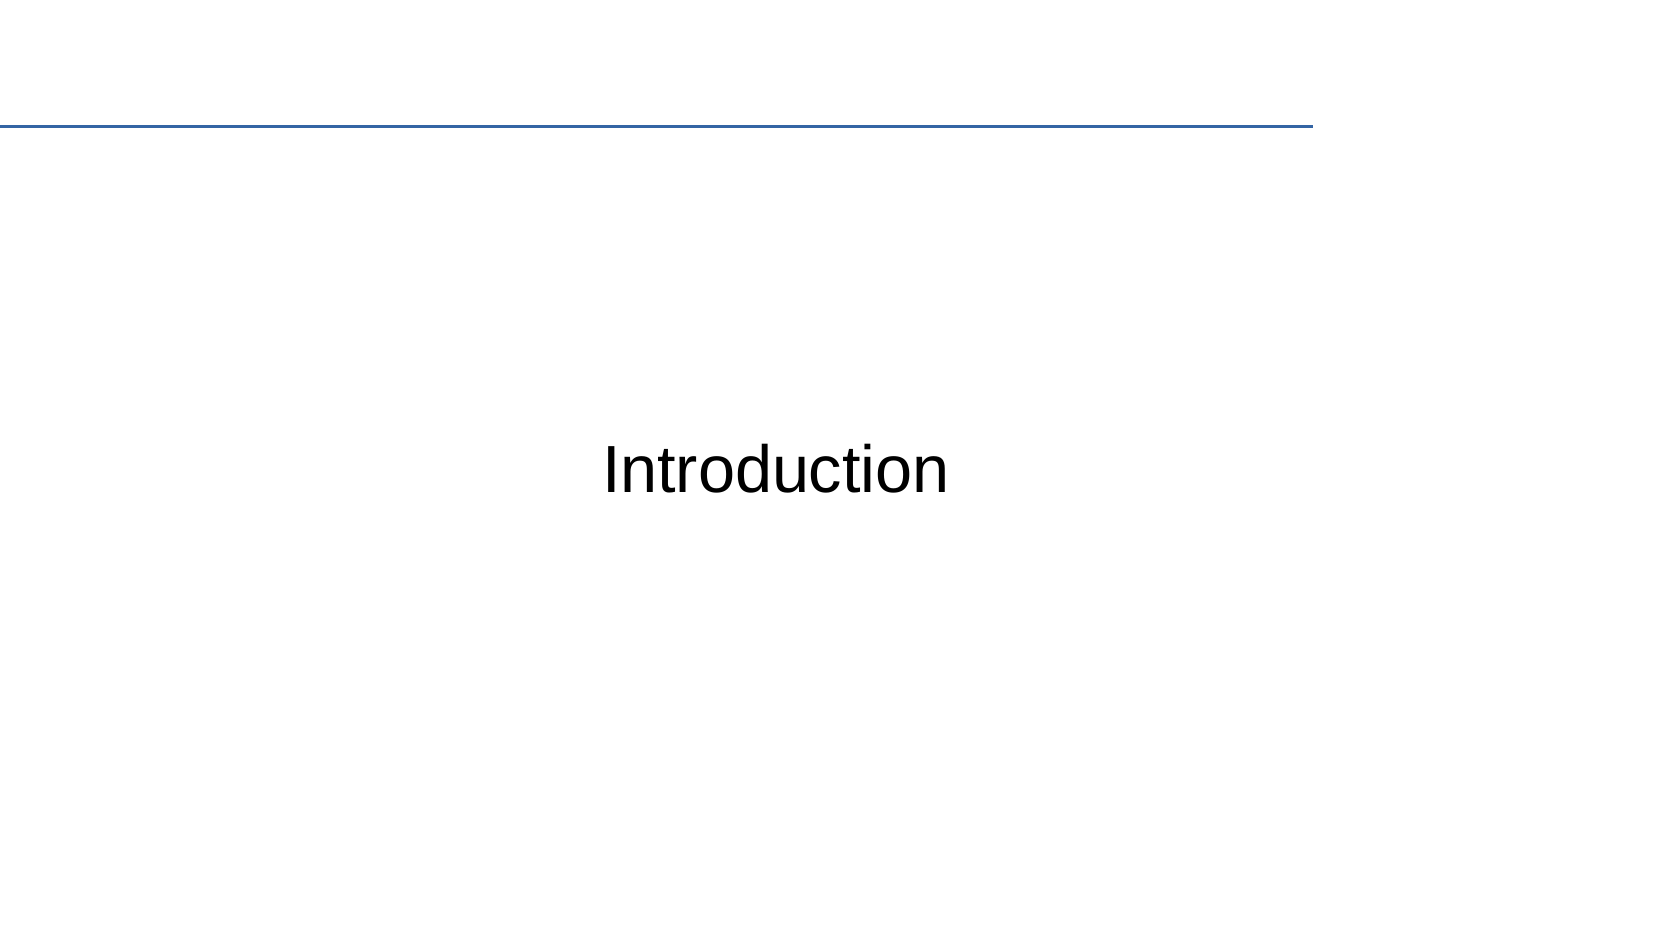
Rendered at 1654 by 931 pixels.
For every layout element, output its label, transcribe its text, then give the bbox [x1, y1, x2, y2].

chart [787, 435, 907, 495]
title Introduction [602, 412, 1203, 526]
